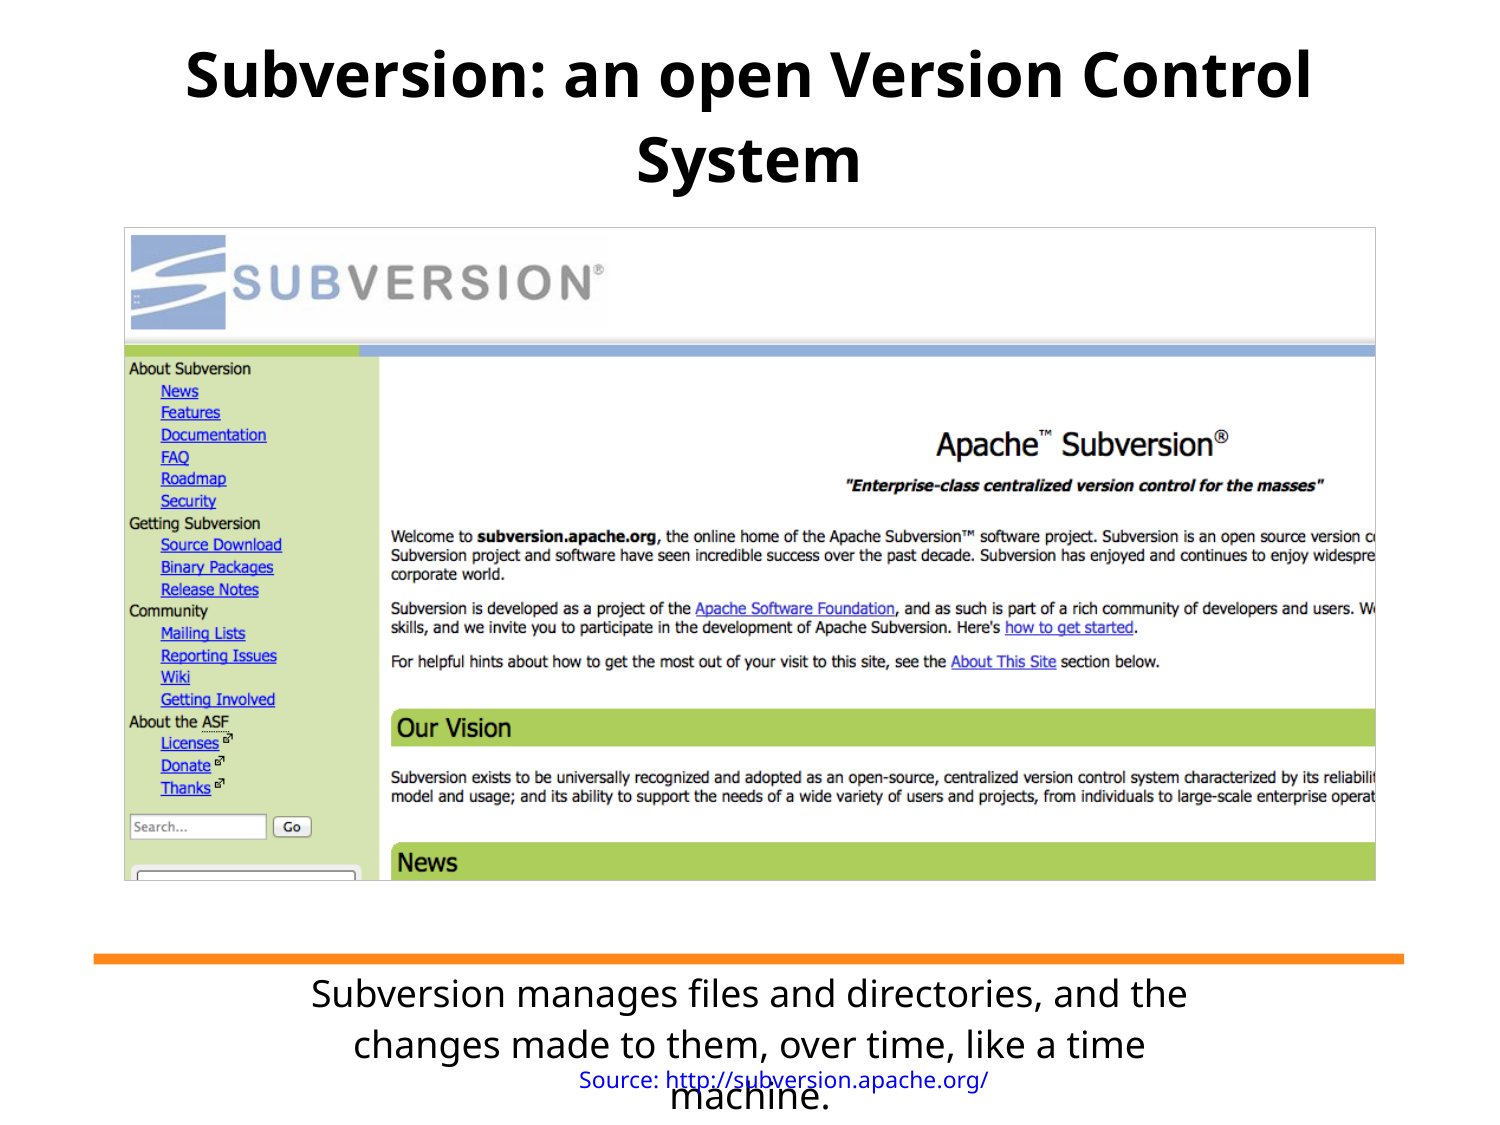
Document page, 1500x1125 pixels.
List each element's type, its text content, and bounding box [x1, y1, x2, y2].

text_box Source: http://subversion.apache.org/ [564, 1056, 936, 1098]
picture [0, 0, 1500, 1125]
title Subversion: an open Version Control System [75, 44, 1426, 188]
text_box Subversion manages files and directories, and the changes made to them, over time, like a time machine. [295, 960, 1205, 1064]
